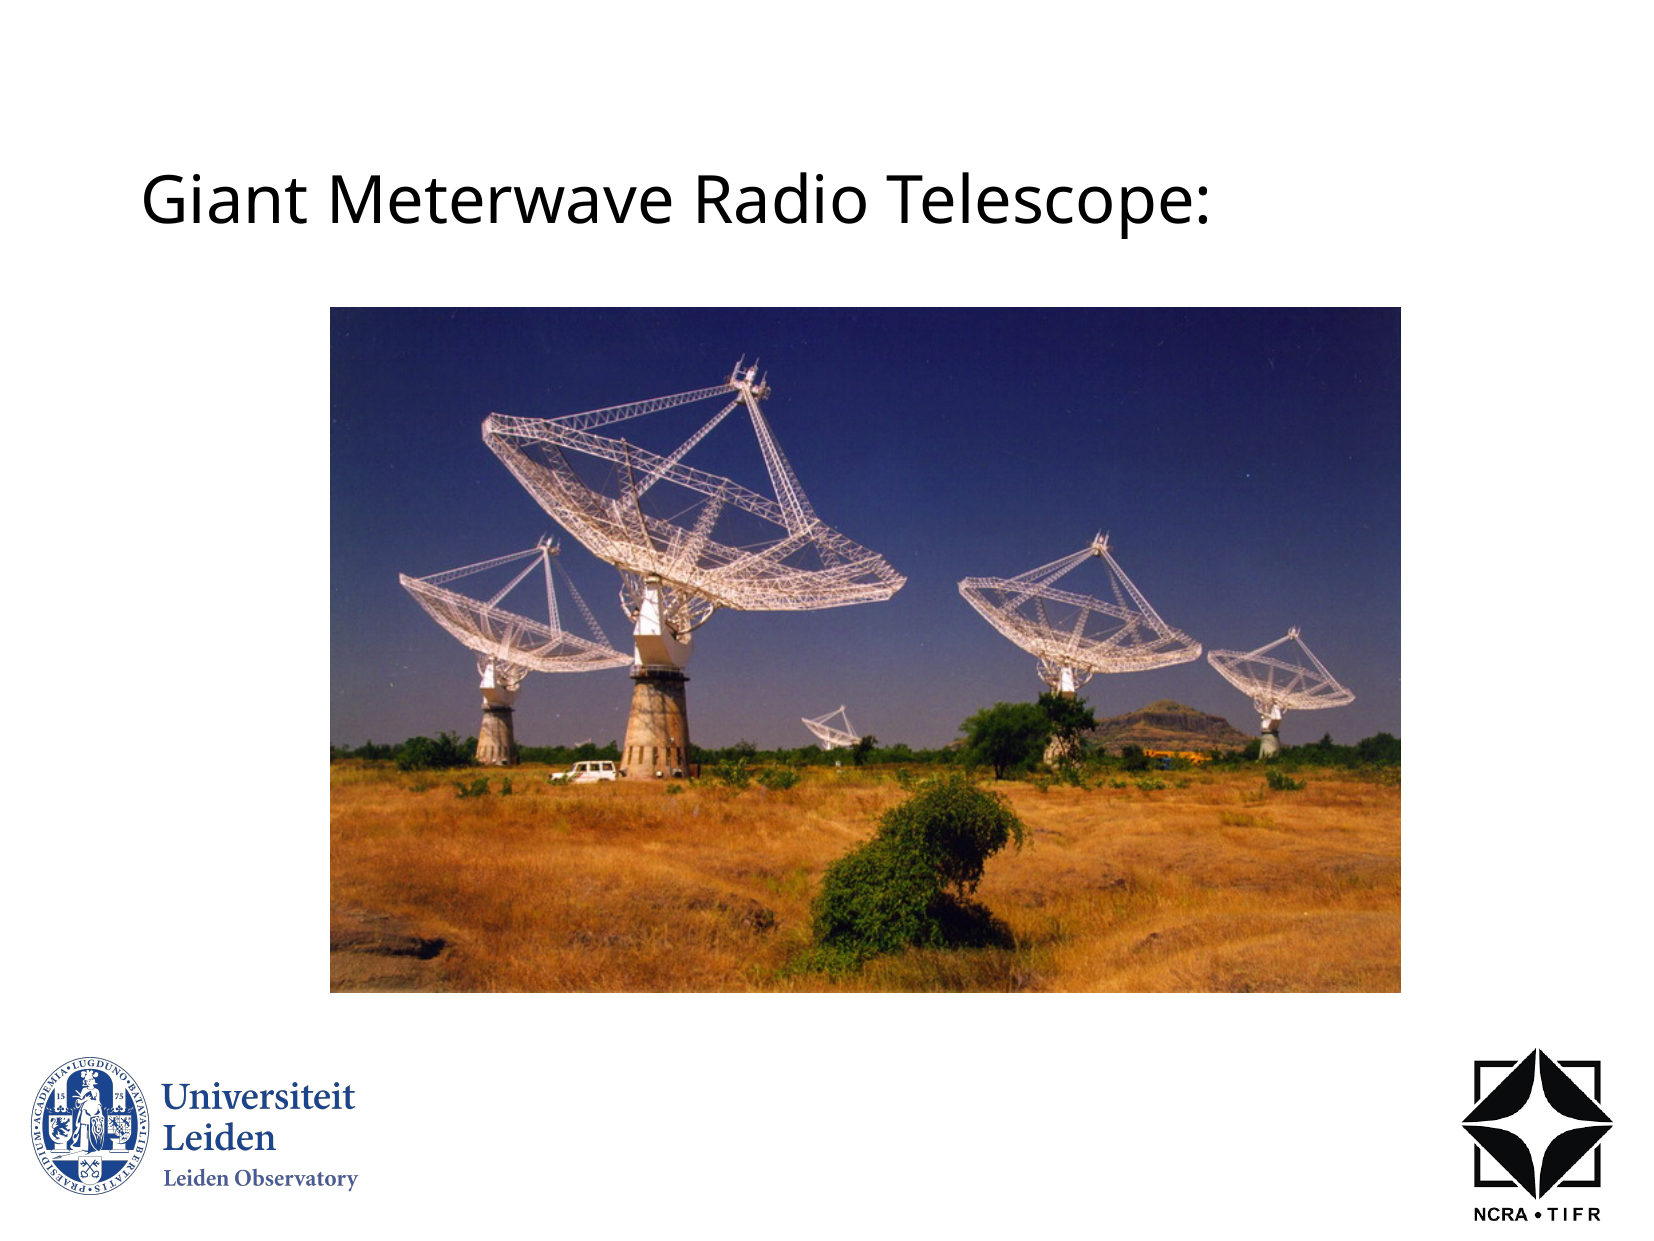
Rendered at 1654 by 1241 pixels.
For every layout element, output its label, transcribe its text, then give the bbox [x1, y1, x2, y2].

picture [330, 307, 1401, 993]
picture [0, 1011, 401, 1241]
text_box Giant Meterwave Radio Telescope: [125, 144, 1218, 237]
picture [1461, 1048, 1613, 1222]
